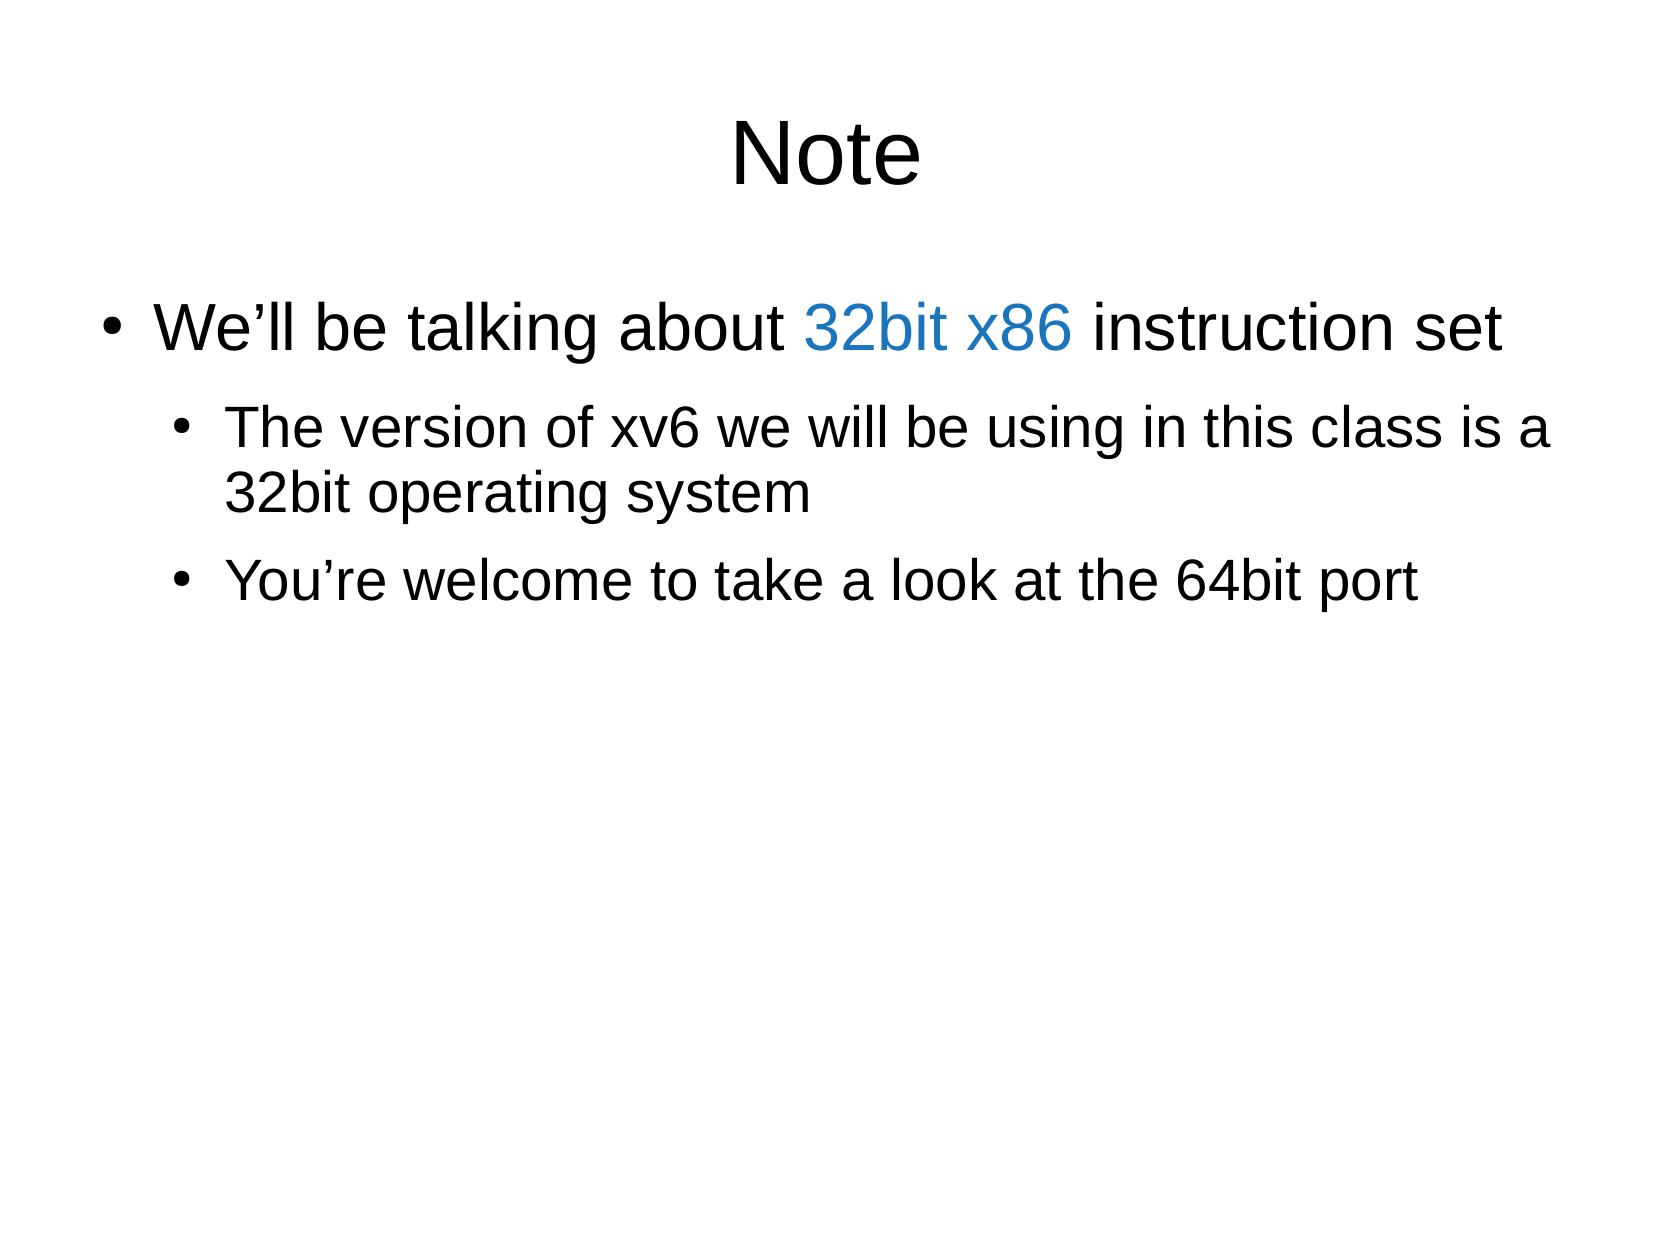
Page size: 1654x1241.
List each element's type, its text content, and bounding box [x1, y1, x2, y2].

title Note [82, 49, 1571, 257]
list We’ll be talking about 32bit x86 instruction set The version of xv6 we will be using in this class is a 32bit operating system You’re welcome to take a look at the 64bit port [82, 290, 1571, 1010]
